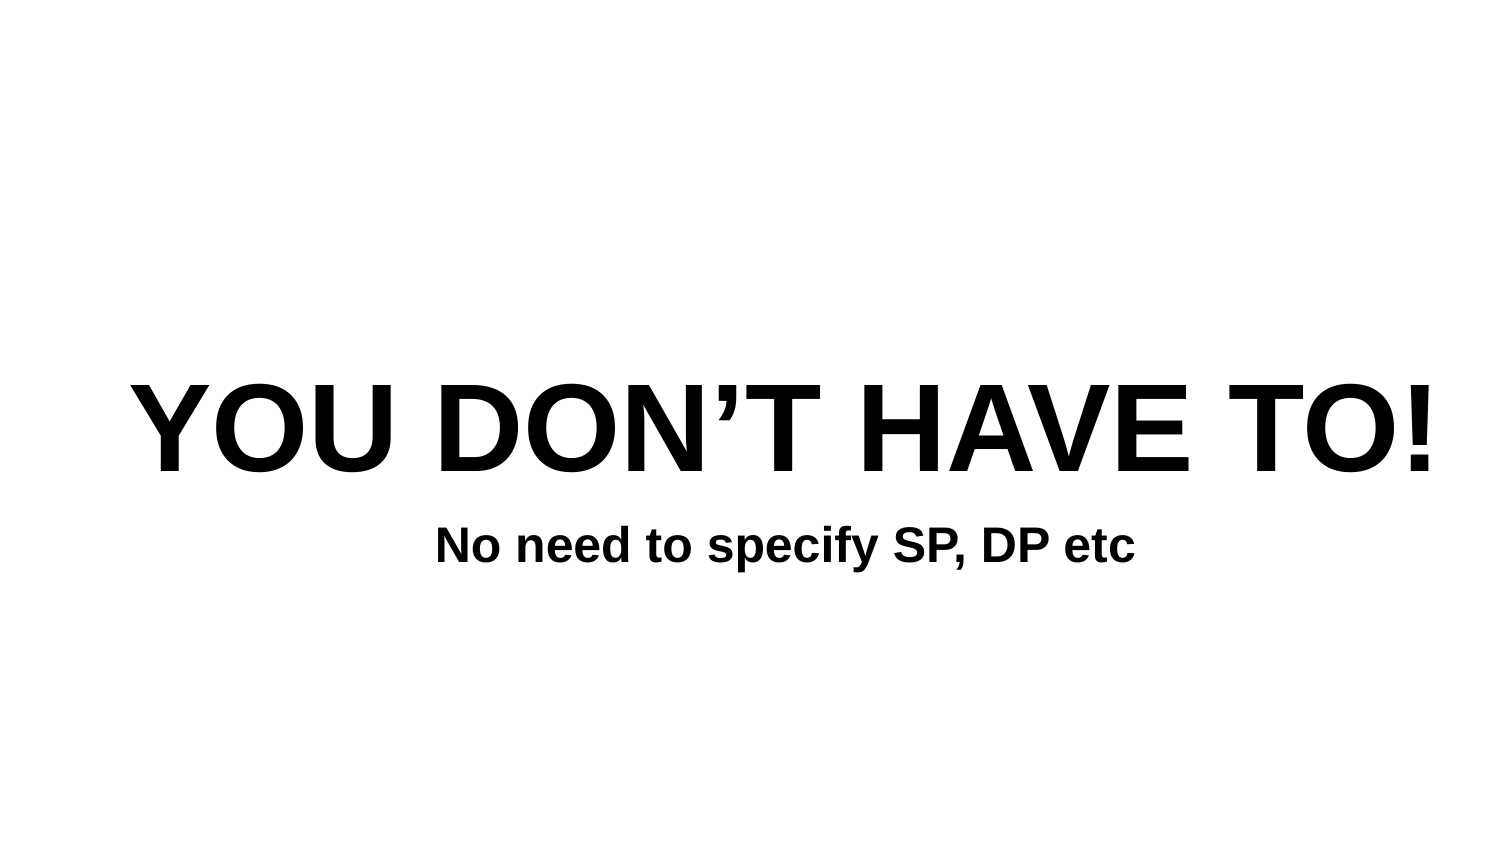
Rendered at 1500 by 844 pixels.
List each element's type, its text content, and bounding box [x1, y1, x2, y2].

list No need to specify SP, DP etc [0, 512, 1500, 663]
list YOU DON’T HAVE TO! [0, 346, 1500, 497]
